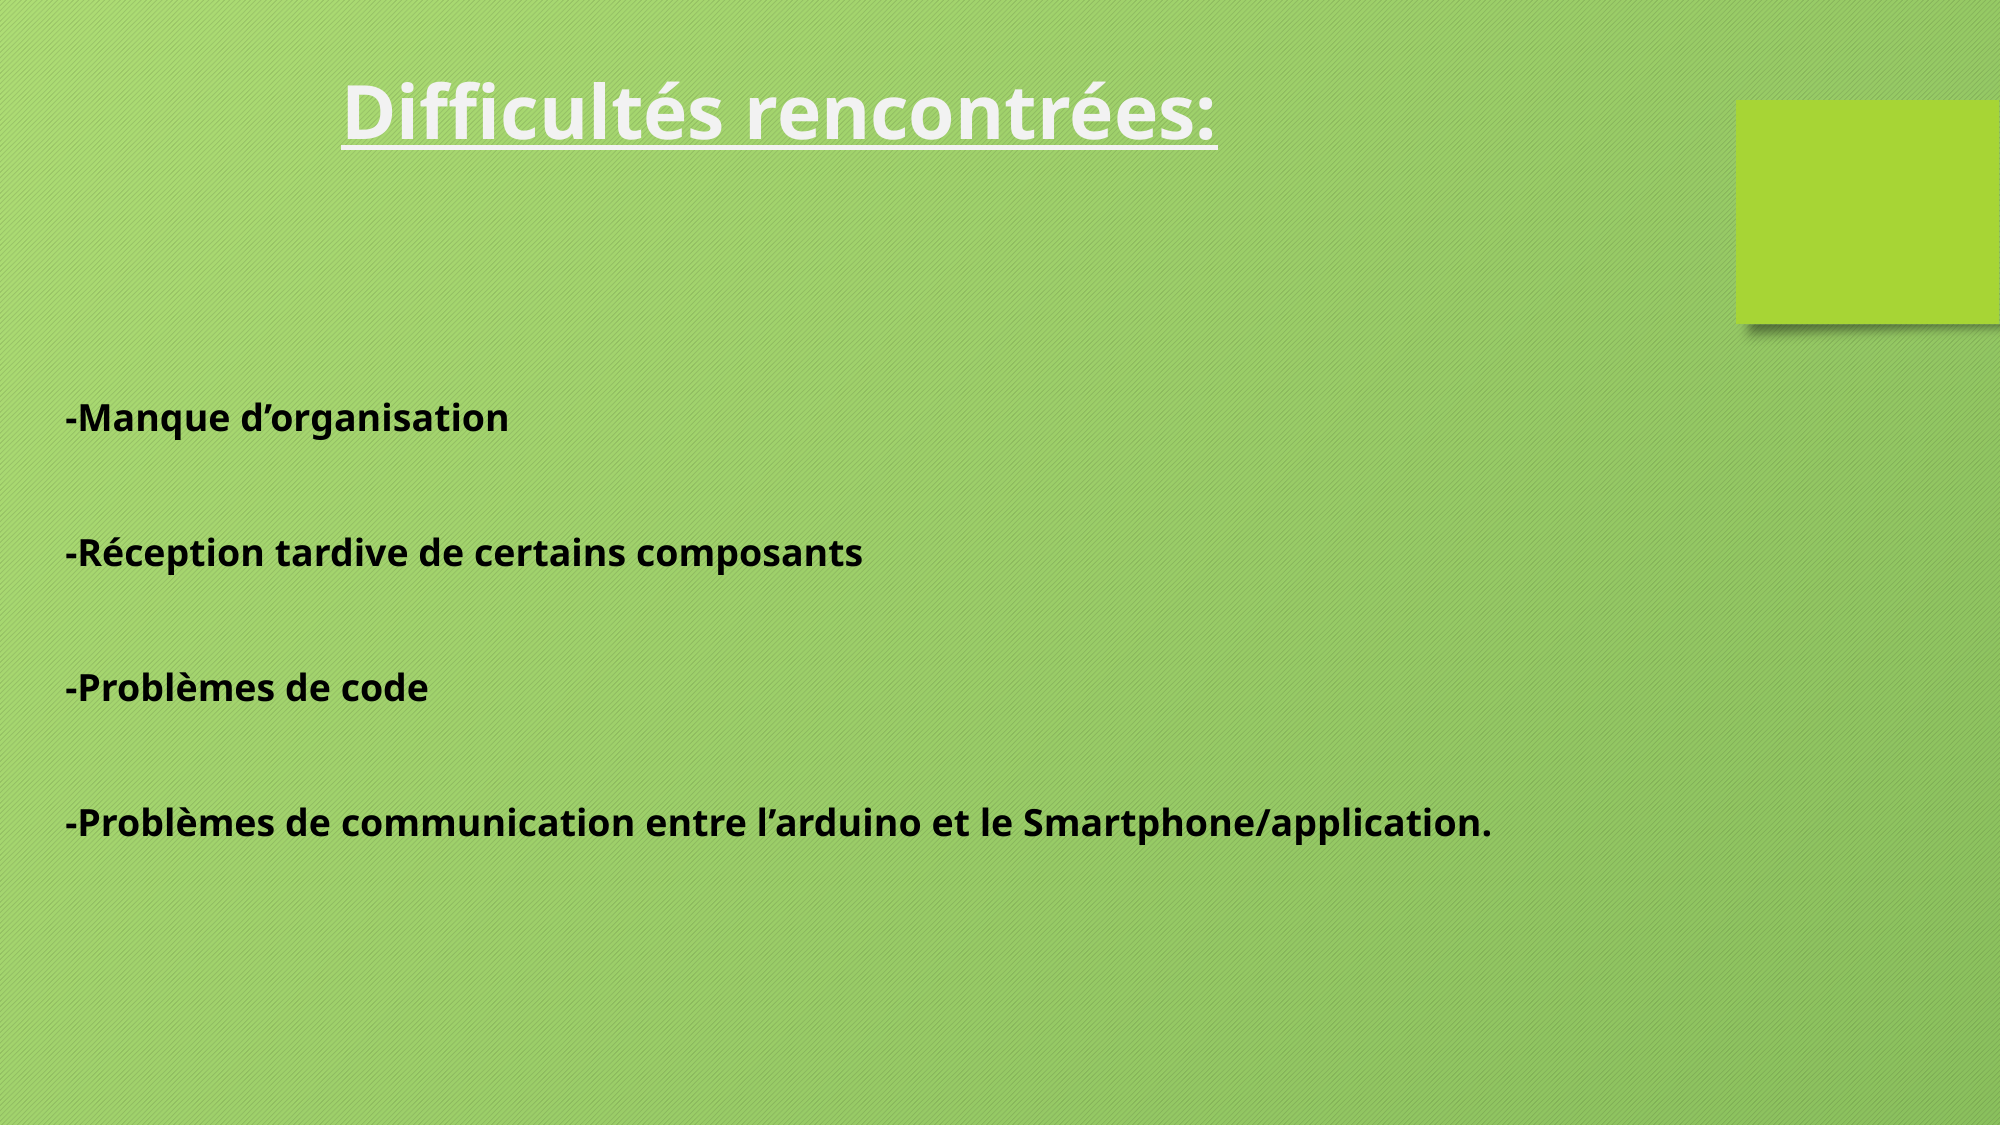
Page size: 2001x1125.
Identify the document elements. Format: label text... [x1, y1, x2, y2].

text_box Difficultés rencontrées: -Manque d’organisation -Réception tardive de certains composants -Problèmes de code -Problèmes de communication entre l’arduino et le Smartphone/application. [50, 57, 2000, 897]
